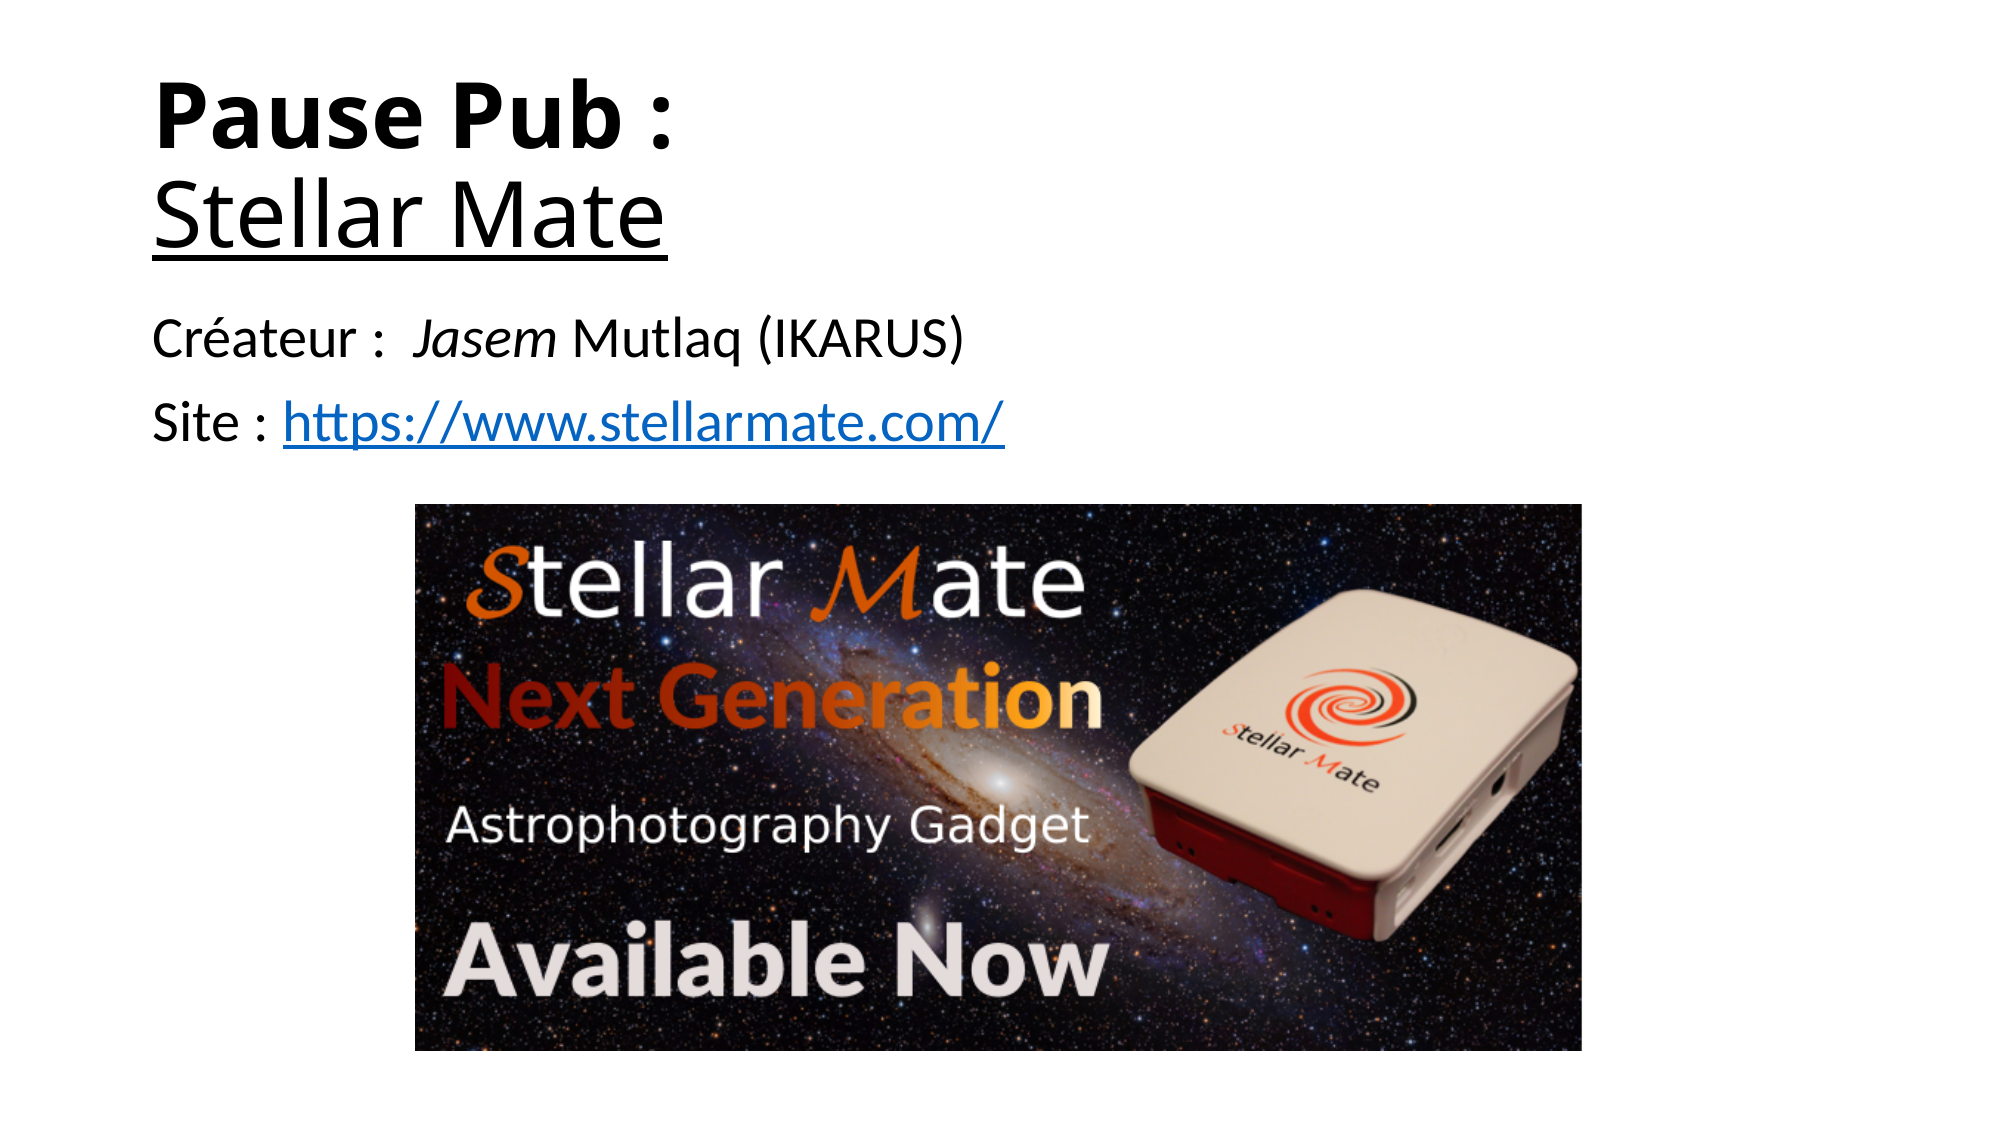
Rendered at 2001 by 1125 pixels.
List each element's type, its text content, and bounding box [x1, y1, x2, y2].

title Pause Pub : Stellar Mate [137, 59, 1863, 278]
list Créateur : Jasem Mutlaq (IKARUS) Site : https://www.stellarmate.com/ [137, 299, 1863, 1014]
picture [415, 504, 1585, 1051]
